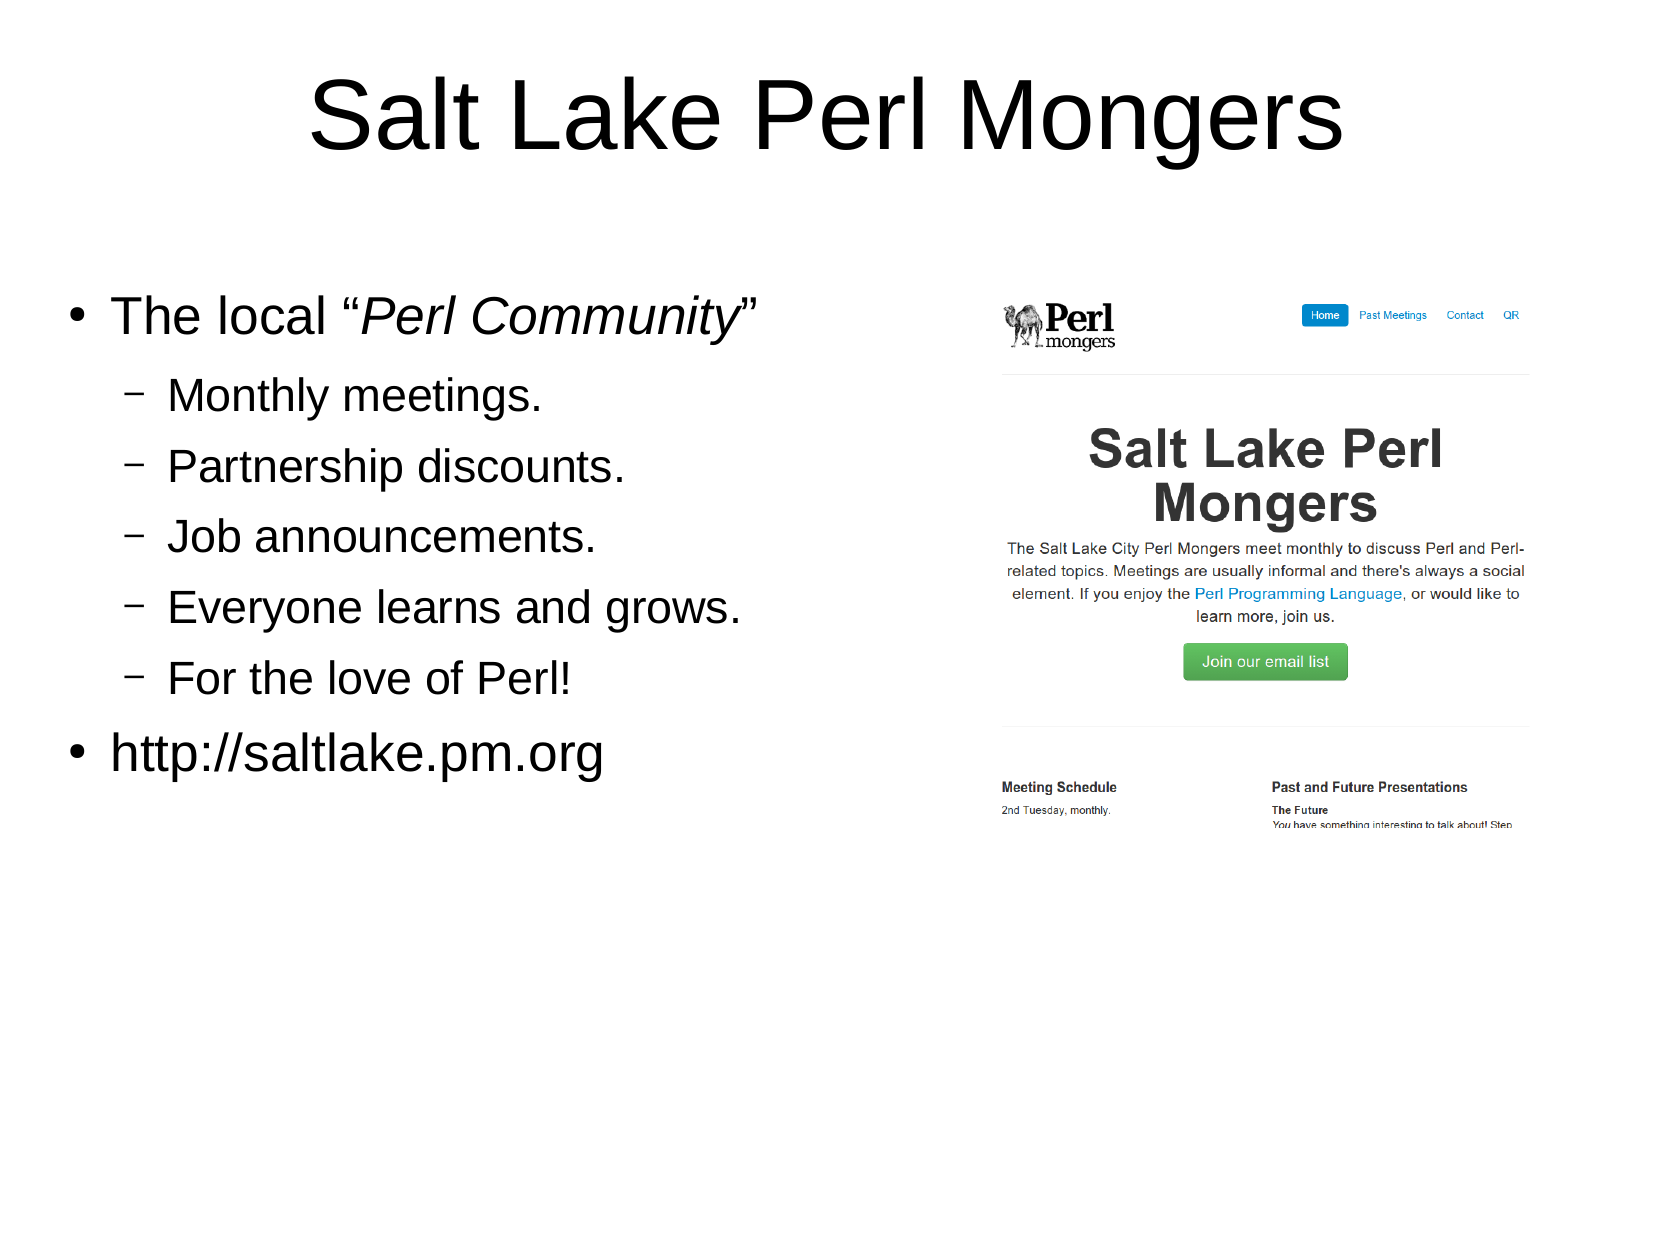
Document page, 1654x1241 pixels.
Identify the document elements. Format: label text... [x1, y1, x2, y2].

picture [947, 287, 1576, 828]
title Salt Lake Perl Mongers [82, 37, 1571, 193]
list The local “Perl Community” Monthly meetings. Partnership discounts. Job announcements. Everyone learns and grows. For the love of Perl! http://saltlake.pm.org [53, 286, 781, 826]
